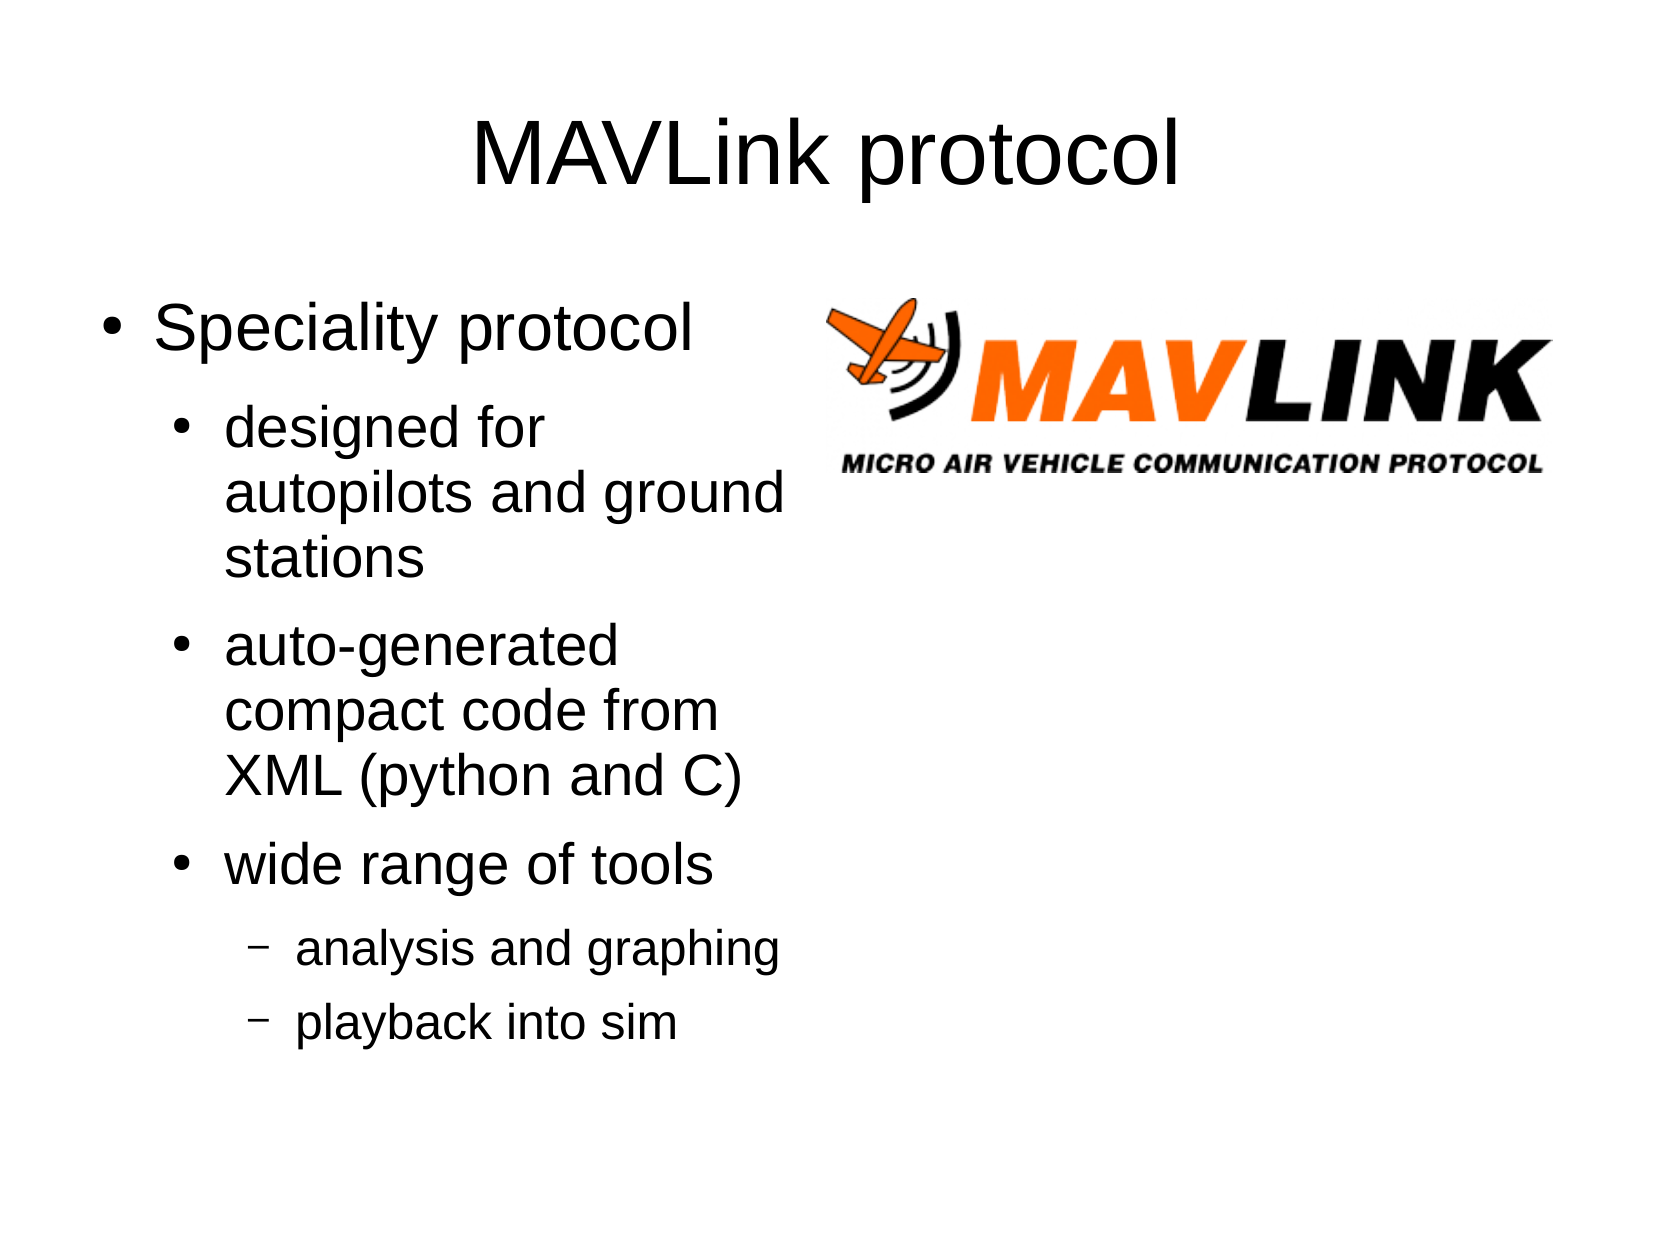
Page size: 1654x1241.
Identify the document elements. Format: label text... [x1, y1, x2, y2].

list Speciality protocol designed for autopilots and ground stations auto-generated compact code from XML (python and C) wide range of tools analysis and graphing playback into sim [82, 290, 809, 1109]
picture [826, 298, 1553, 473]
title MAVLink protocol [82, 49, 1571, 257]
